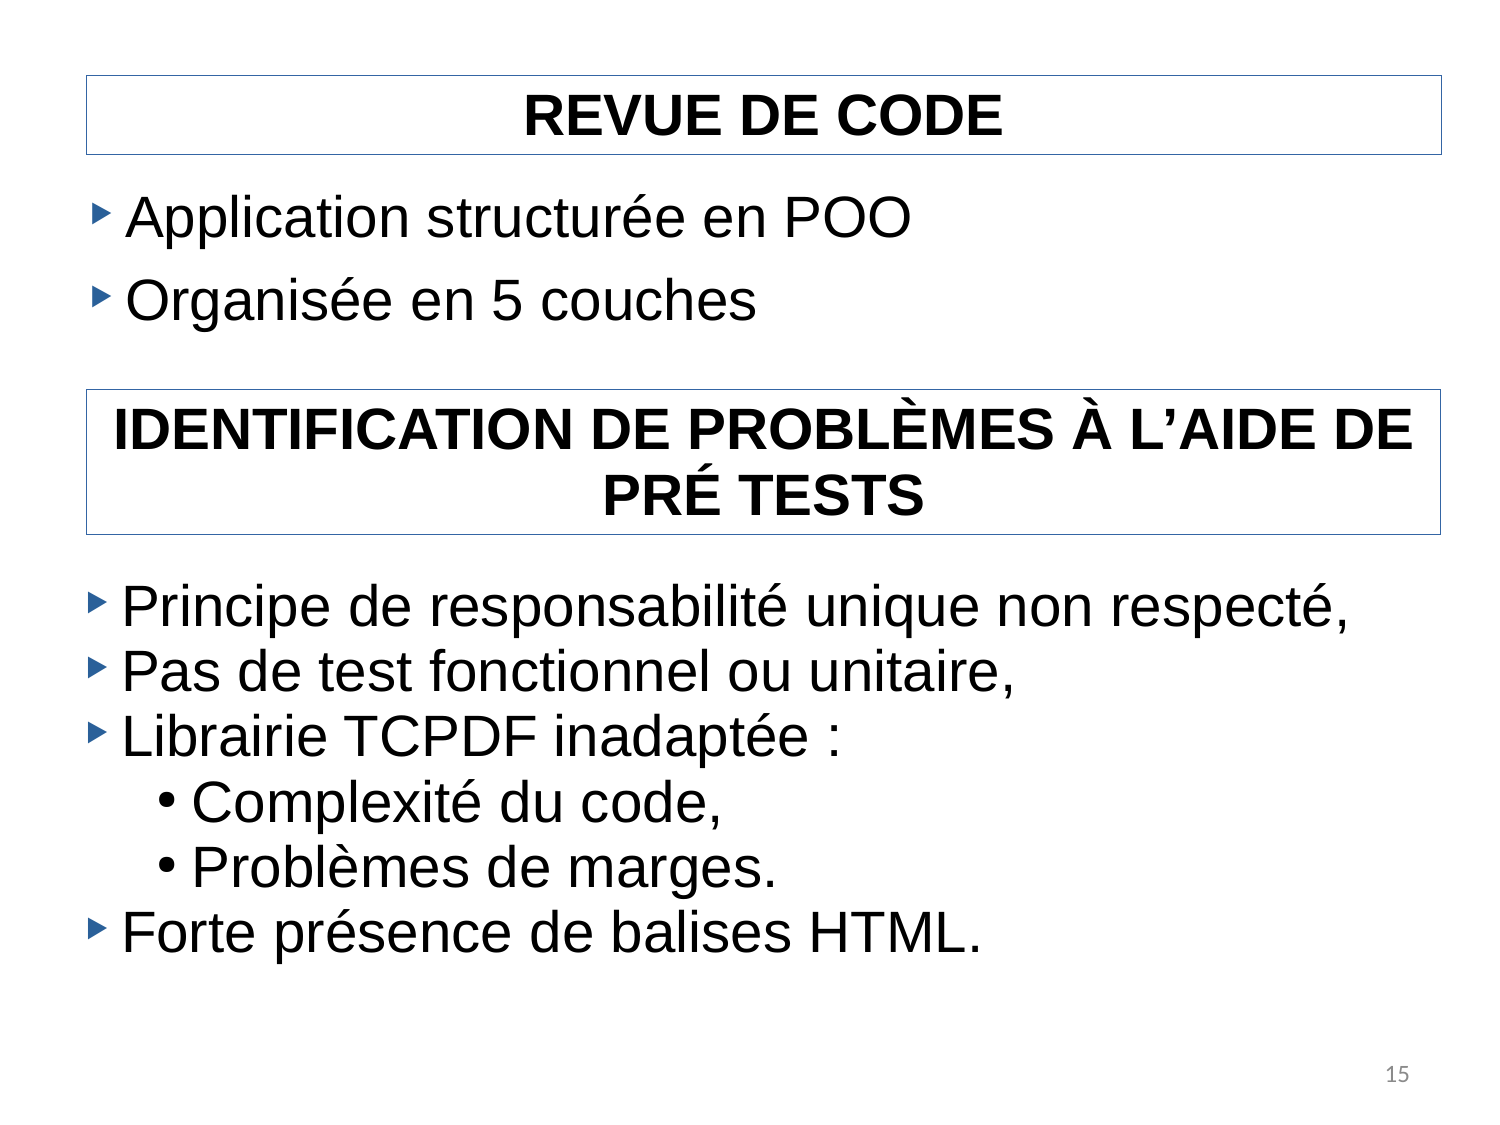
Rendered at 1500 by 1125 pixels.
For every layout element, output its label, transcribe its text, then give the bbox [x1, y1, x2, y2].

text_box REVUE DE CODE [86, 75, 1442, 155]
text_box IDENTIFICATION DE PROBLÈMES À L’AIDE DE PRÉ TESTS [86, 389, 1441, 535]
text_box Principe de responsabilité unique non respecté, Pas de test fonctionnel ou unitaire, Librairie TCPDF inadaptée : Complexité du code, Problèmes de marges. Forte présence de balises HTML. [70, 566, 1432, 1037]
text_box Application structurée en POO Organisée en 5 couches [75, 94, 1430, 340]
